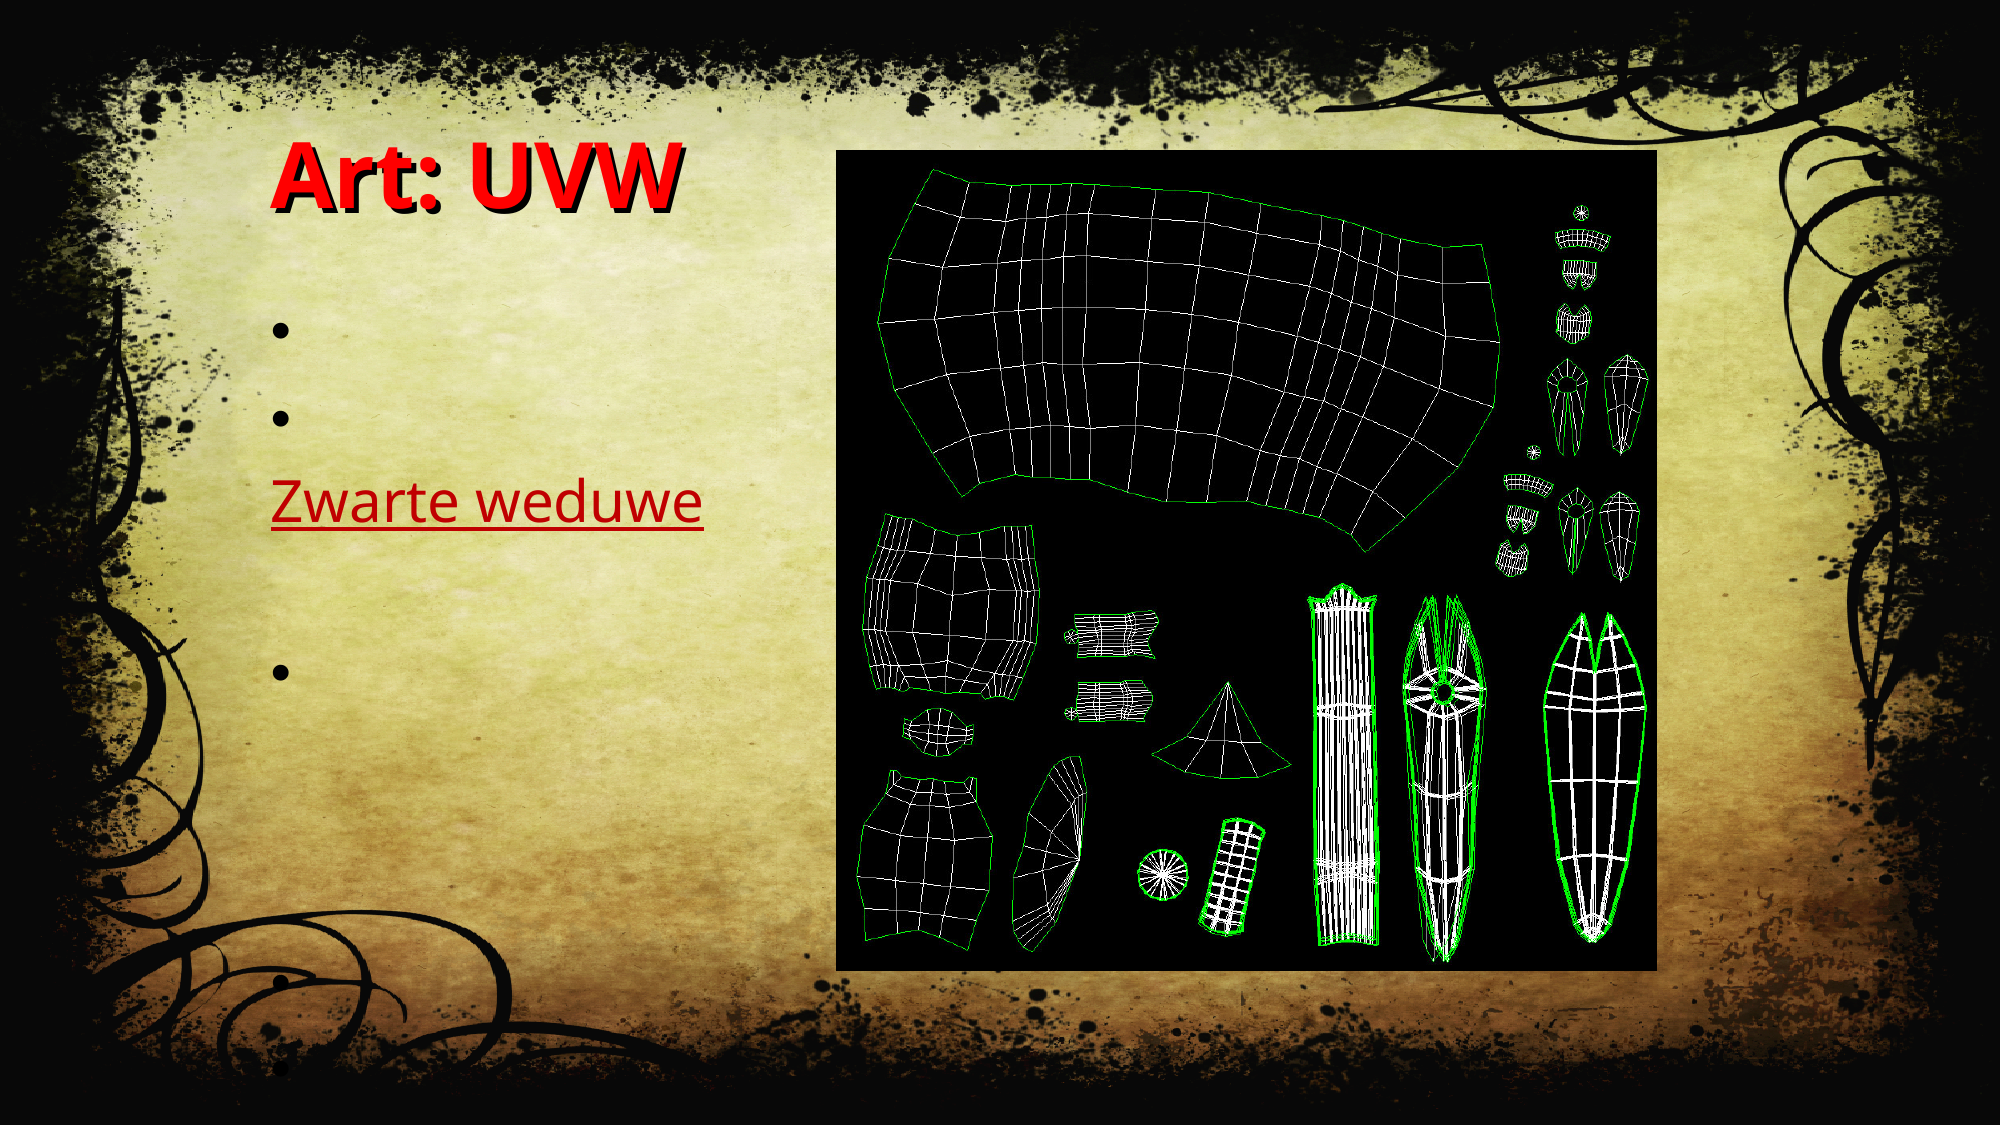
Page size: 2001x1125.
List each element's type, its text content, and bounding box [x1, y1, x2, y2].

picture [836, 150, 1657, 971]
list Zwarte weduwe [255, 288, 1981, 1002]
title Art: UVW [255, 70, 1981, 288]
